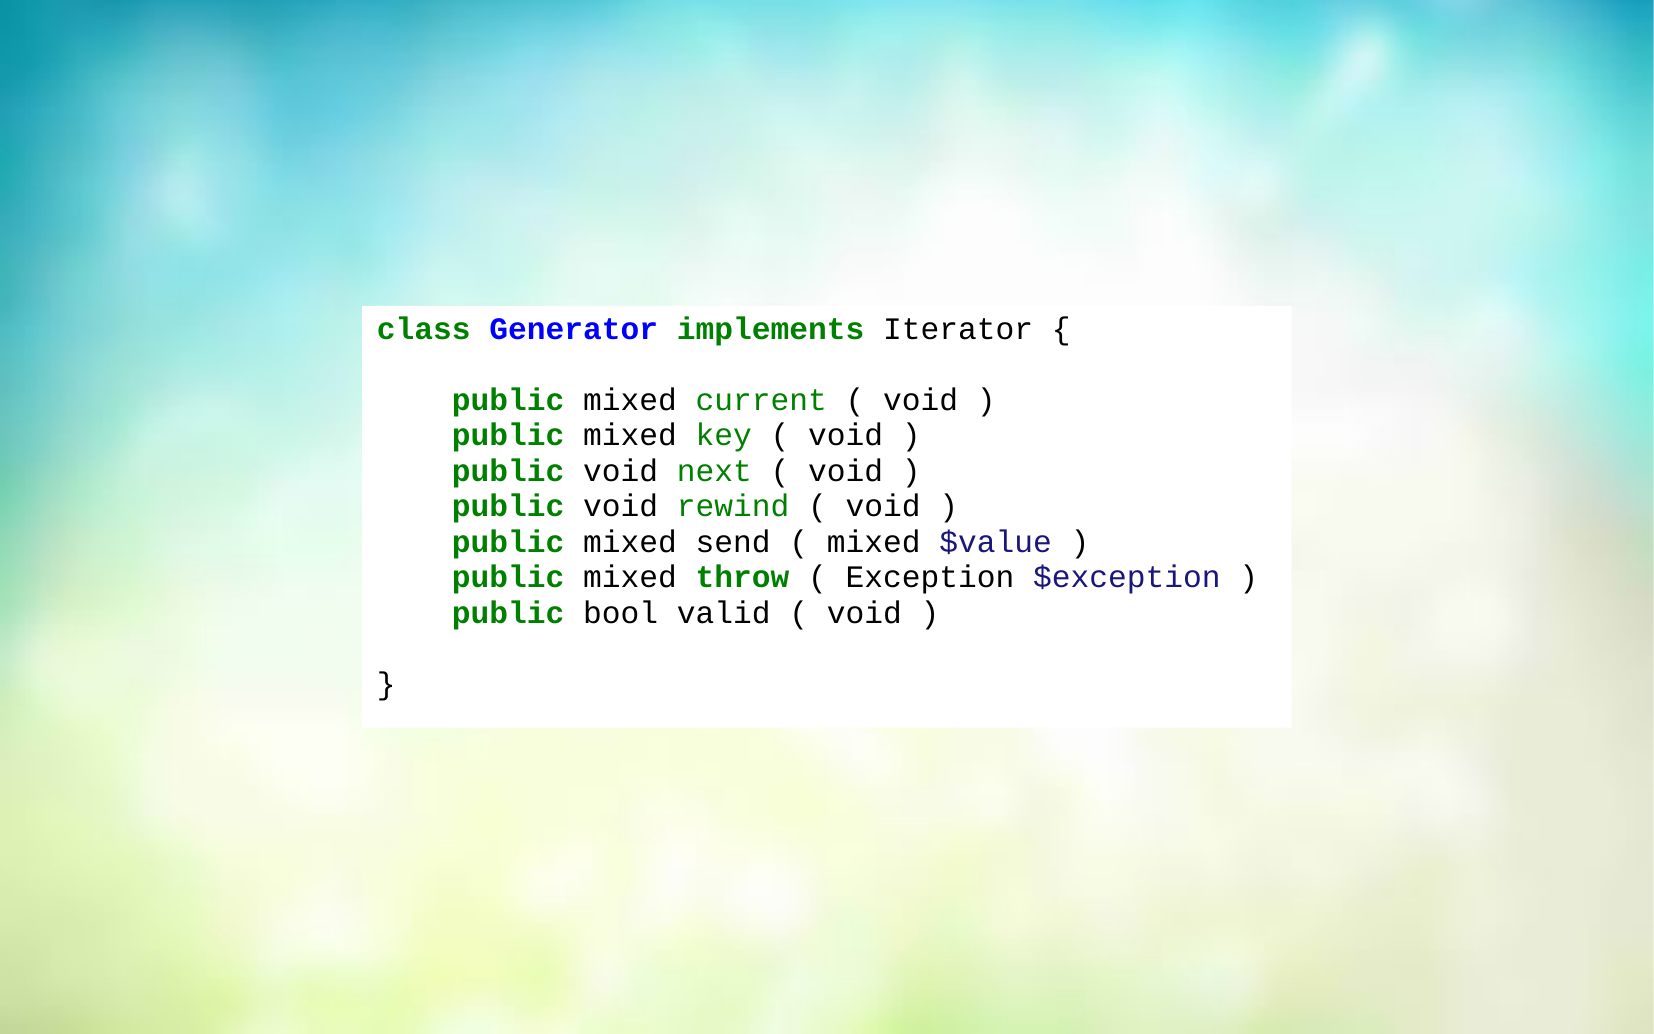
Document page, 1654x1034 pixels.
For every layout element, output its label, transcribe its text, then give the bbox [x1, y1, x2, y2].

text_box class Generator implements Iterator { public mixed current ( void ) public mixed key ( void ) public void next ( void ) public void rewind ( void ) public mixed send ( mixed $value ) public mixed throw ( Exception $exception ) public bool valid ( void ) } [362, 305, 1292, 728]
picture [0, 0, 1654, 1034]
